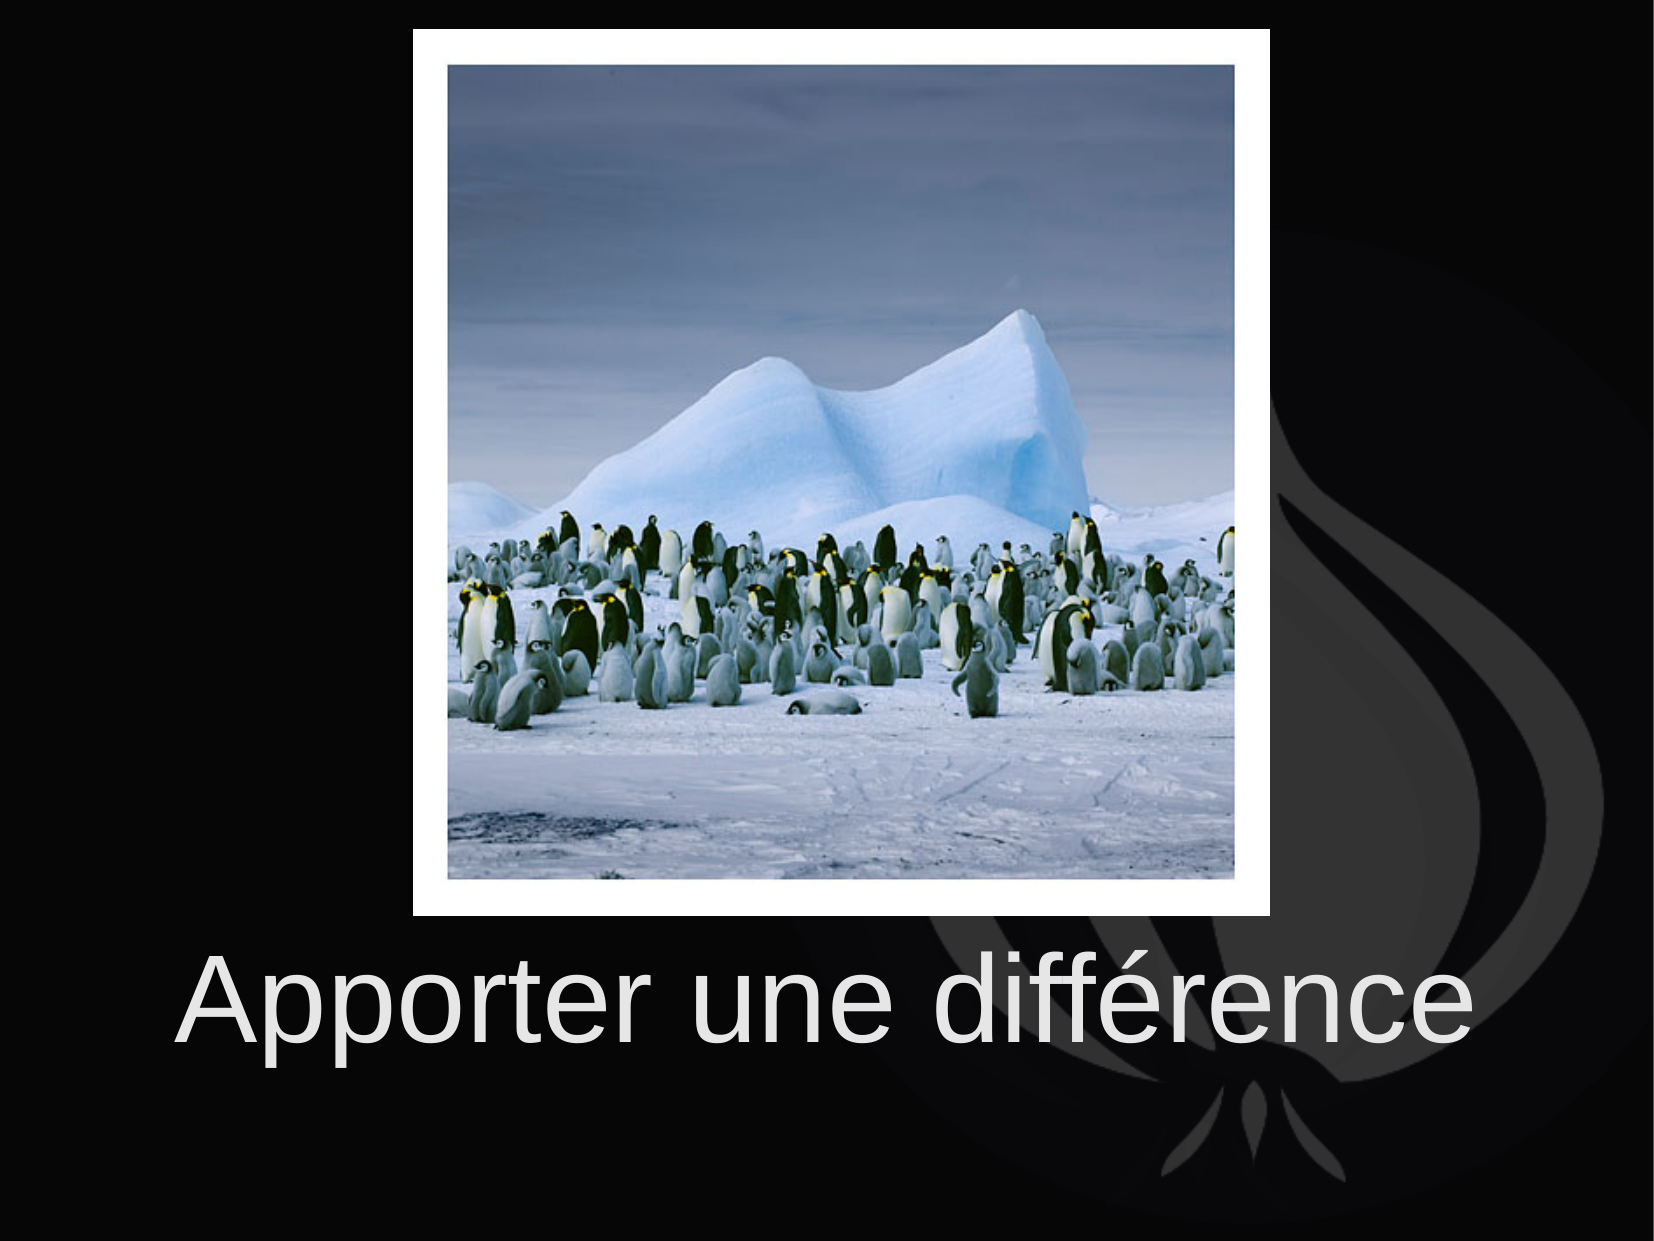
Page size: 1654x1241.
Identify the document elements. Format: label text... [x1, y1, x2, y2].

picture [0, 0, 1654, 1241]
subtitle Apporter une différence [82, 38, 1571, 1123]
